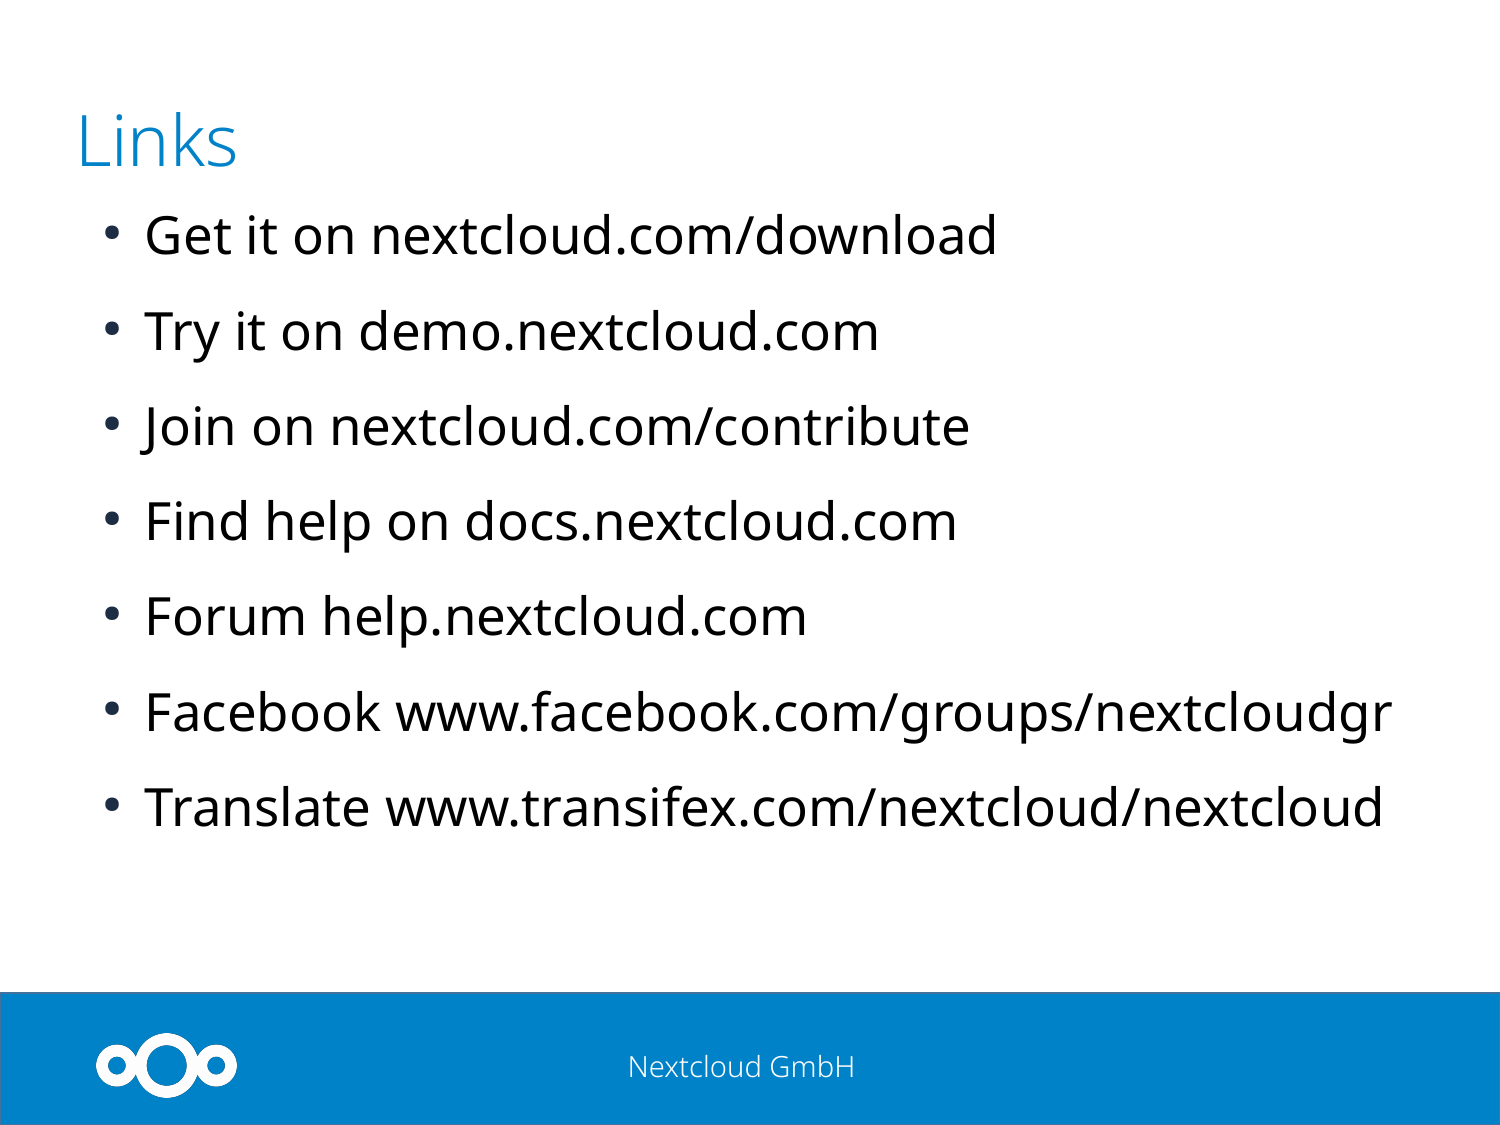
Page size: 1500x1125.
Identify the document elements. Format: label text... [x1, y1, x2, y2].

picture [96, 1033, 237, 1098]
list Get it on nextcloud.com/download Try it on demo.nextcloud.com Join on nextcloud.com/contribute Find help on docs.nextcloud.com Forum help.nextcloud.com Facebook www.facebook.com/groups/nextcloudgr Translate www.transifex.com/nextcloud/nextcloud [75, 198, 1425, 851]
title Links [74, 44, 1425, 233]
